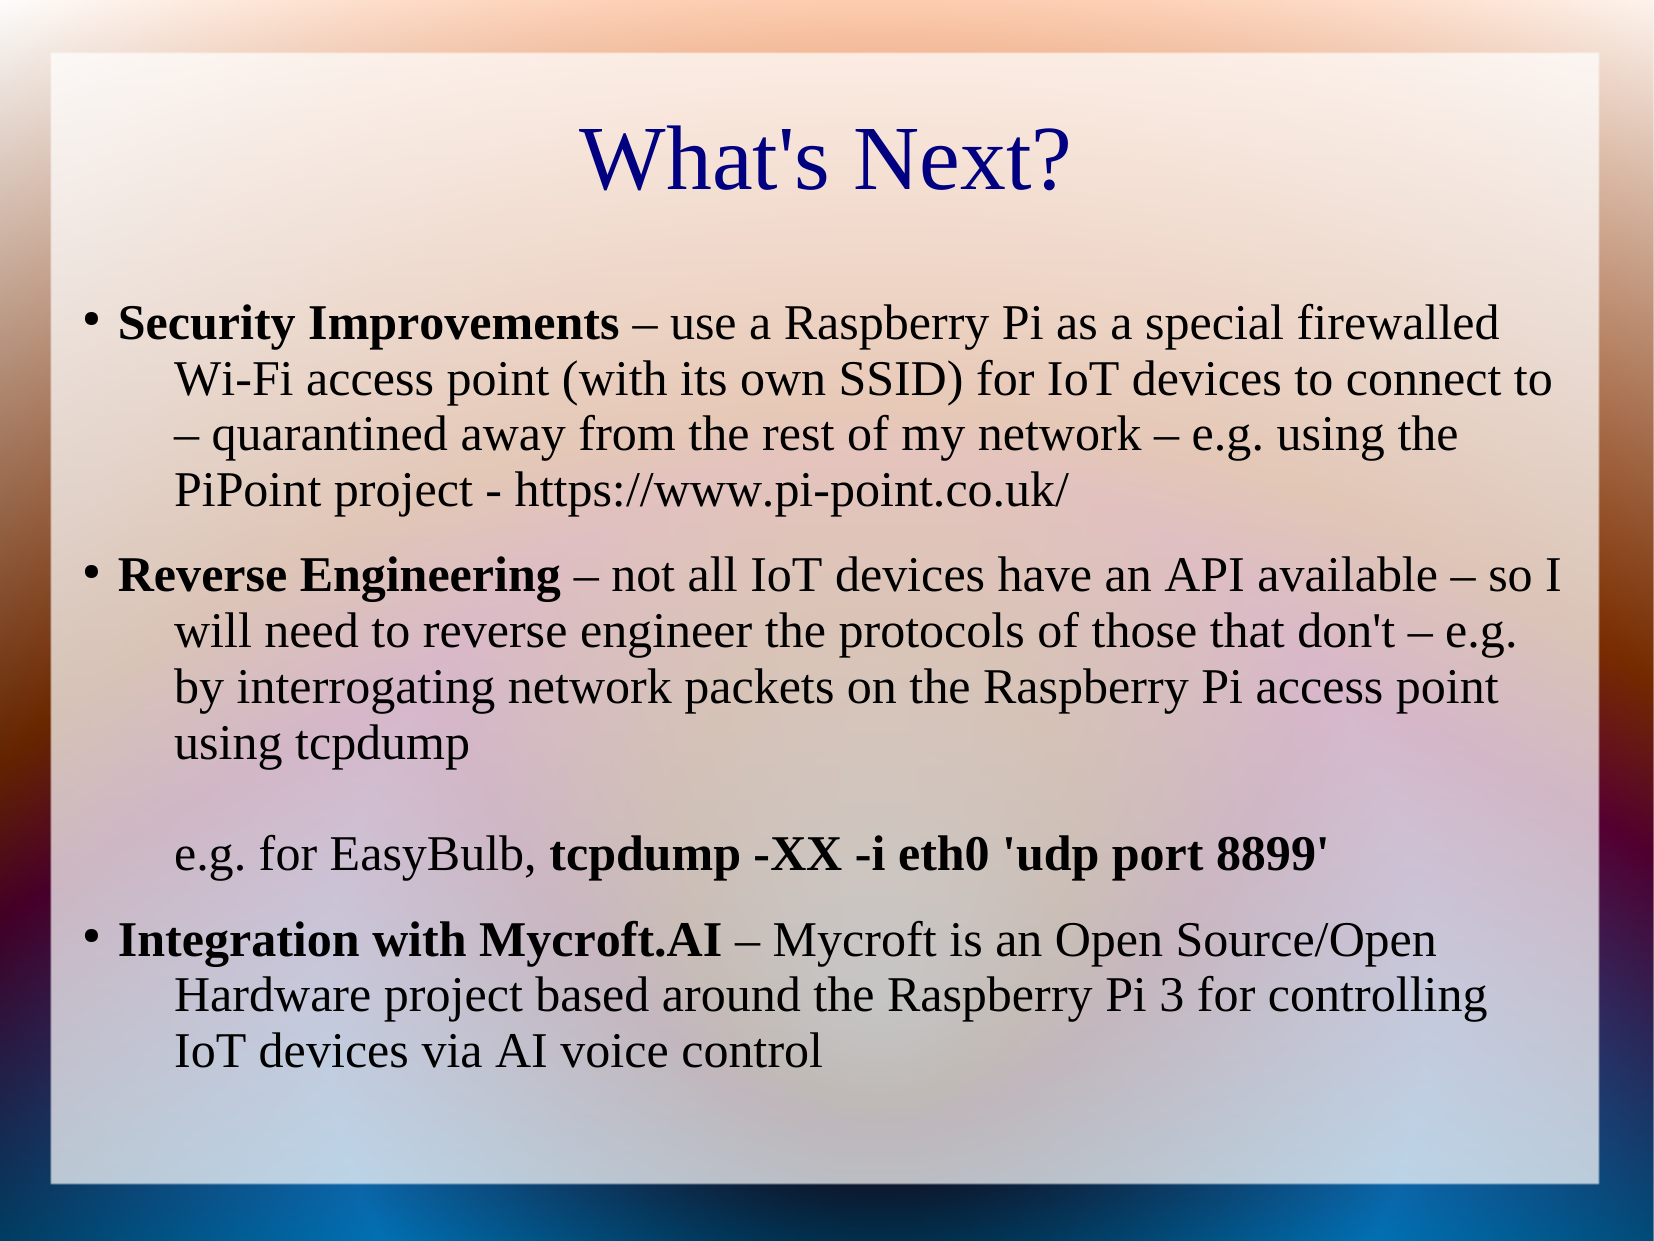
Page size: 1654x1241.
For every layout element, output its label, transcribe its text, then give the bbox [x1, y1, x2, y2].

list Security Improvements – use a Raspberry Pi as a special firewalled Wi-Fi access point (with its own SSID) for IoT devices to connect to – quarantined away from the rest of my network – e.g. using the PiPoint project - https://www.pi-point.co.uk/ Reverse Engineering – not all IoT devices have an API available – so I will need to reverse engineer the protocols of those that don't – e.g. by interrogating network packets on the Raspberry Pi access point using tcpdump e.g. for EasyBulb, tcpdump -XX -i eth0 'udp port 8899' Integration with Mycroft.AI – Mycroft is an Open Source/Open Hardware project based around the Raspberry Pi 3 for controlling IoT devices via AI voice control [82, 290, 1571, 1079]
picture [0, 0, 1654, 1241]
title What's Next? [82, 55, 1571, 262]
